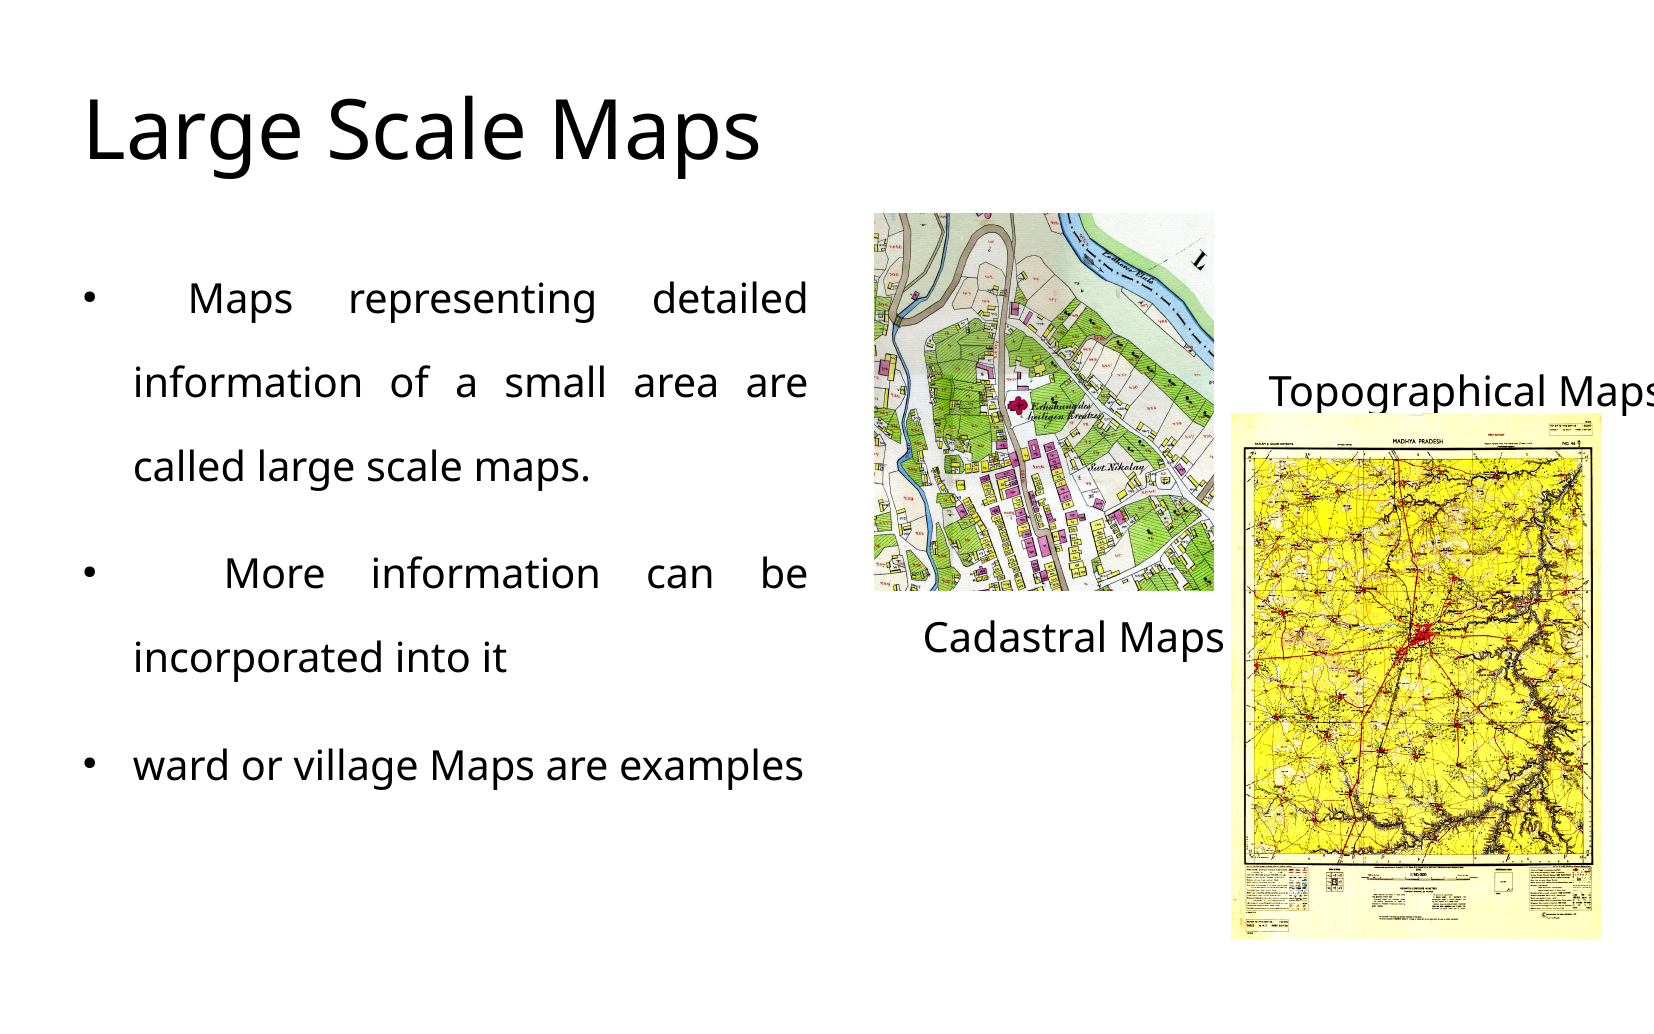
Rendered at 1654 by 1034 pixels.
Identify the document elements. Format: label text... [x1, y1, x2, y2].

text_box Cadastral Maps [907, 600, 1199, 667]
picture [1231, 413, 1601, 939]
text_box Topographical Maps‍ [1253, 354, 1611, 421]
title Large Scale Maps [82, 41, 1571, 214]
list Maps representing detailed information of a small area are called large scale maps.‍ More information can be incorporated into it ward or village Maps are examples [82, 241, 809, 842]
picture [874, 213, 1214, 591]
